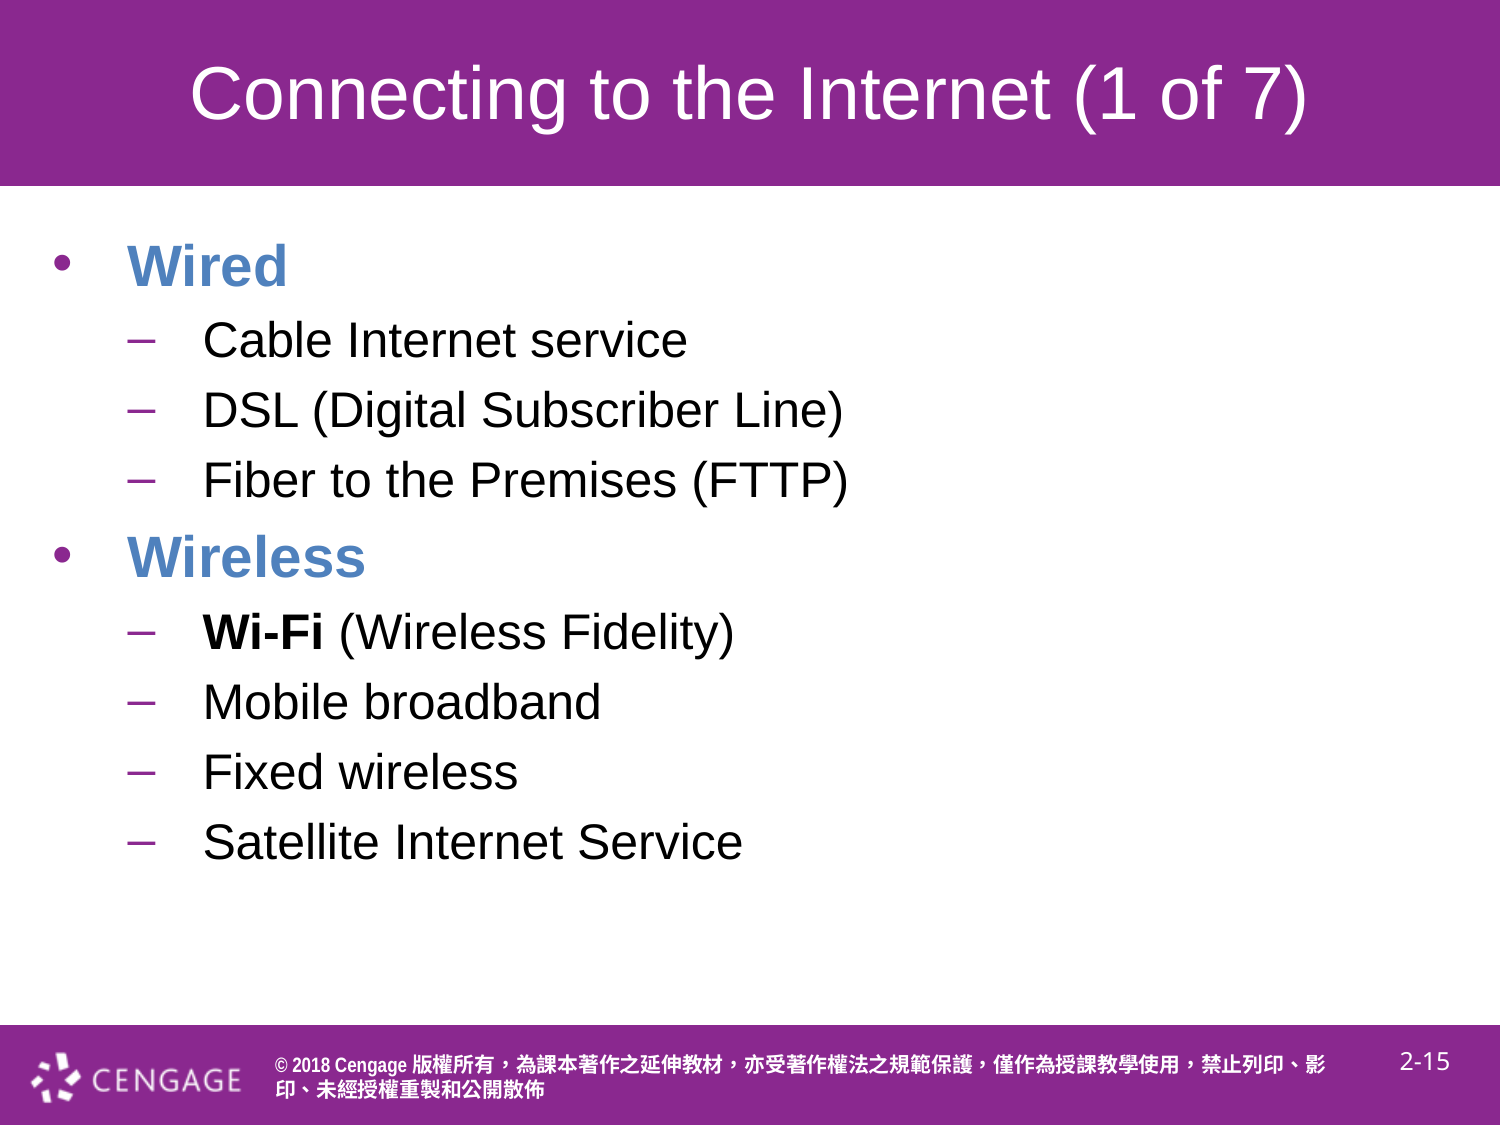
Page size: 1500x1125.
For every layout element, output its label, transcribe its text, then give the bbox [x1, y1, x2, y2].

picture [21, 1043, 246, 1111]
title Connecting to the Internet (1 of 7) [7, 4, 1493, 175]
list Wired Cable Internet service DSL (Digital Subscriber Line) Fiber to the Premises (FTTP) Wireless Wi-Fi (Wireless Fidelity) Mobile broadband Fixed wireless Satellite Internet Service [37, 220, 1475, 875]
